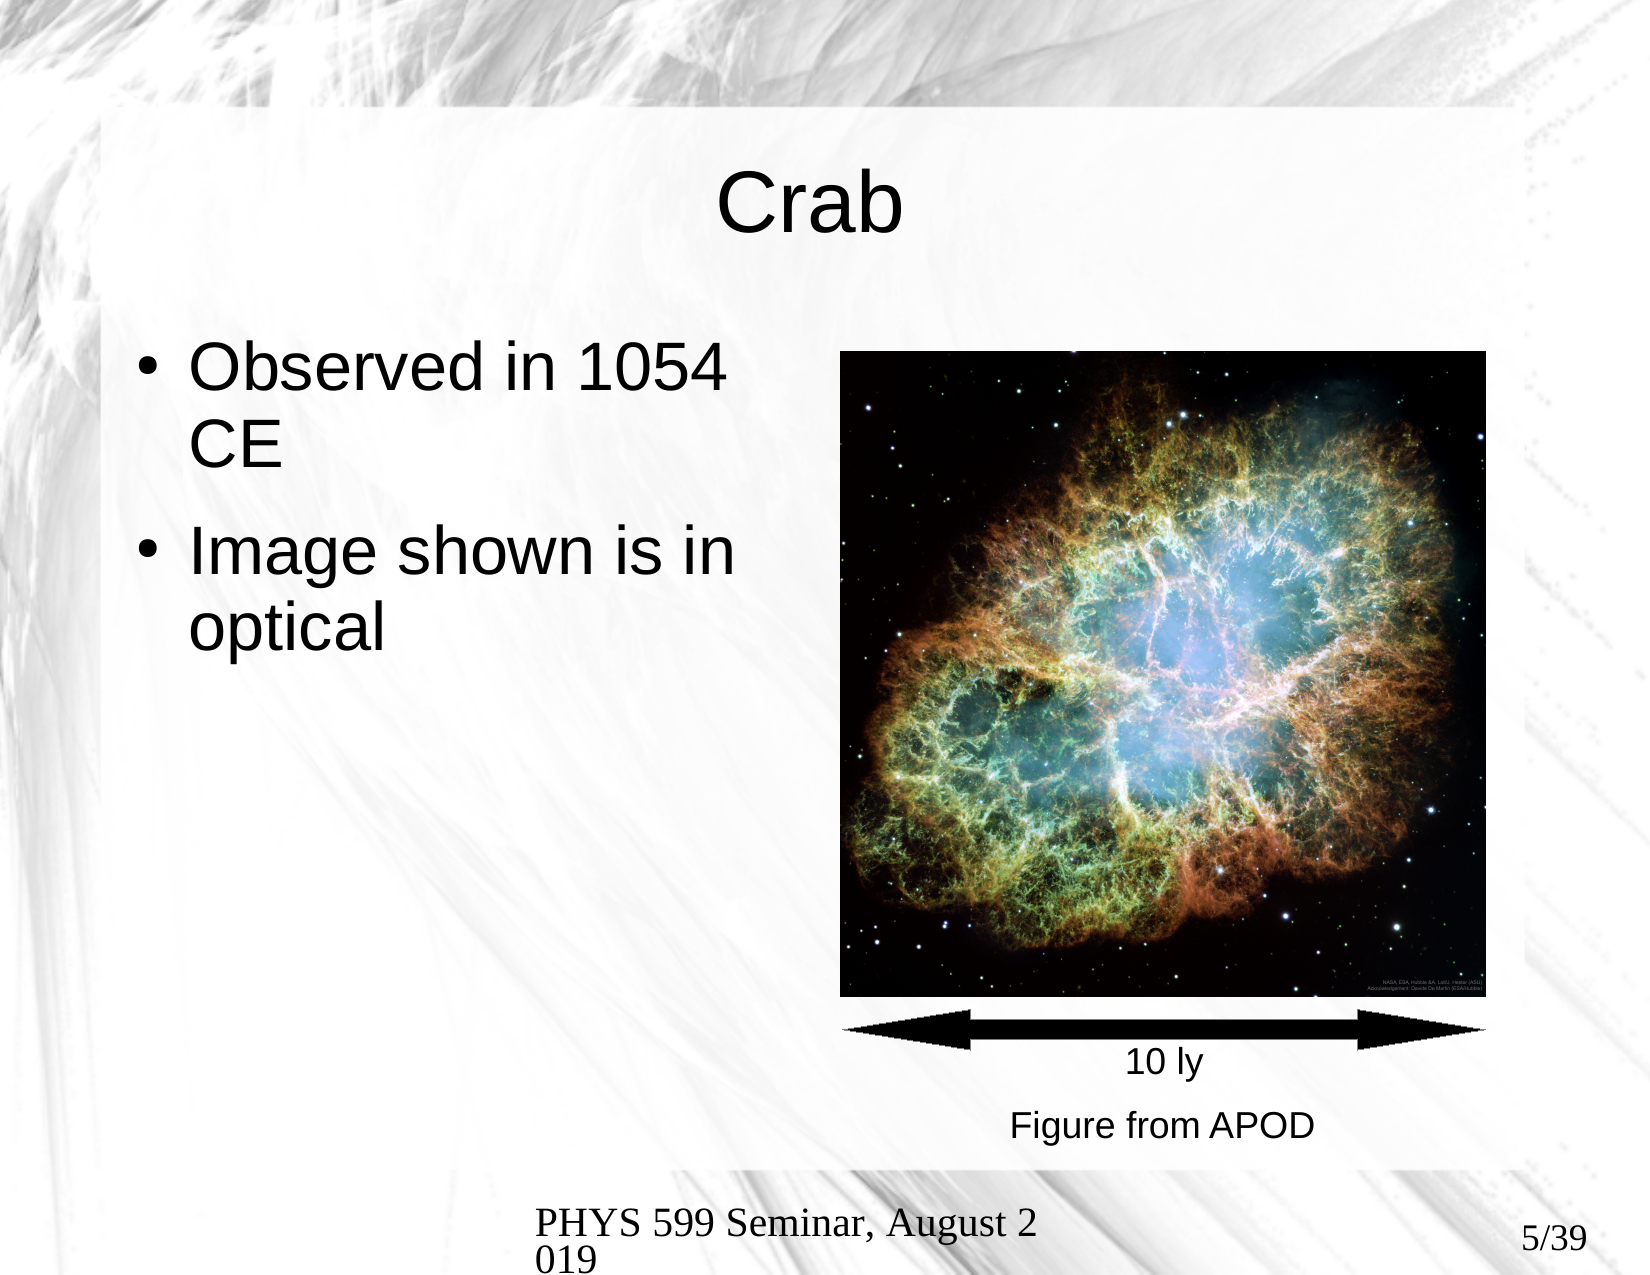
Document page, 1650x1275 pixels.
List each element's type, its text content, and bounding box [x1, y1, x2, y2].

picture [0, 0, 1650, 1275]
text_box [842, 1009, 1486, 1051]
text_box Figure from APOD [840, 1097, 1486, 1154]
text_box 10 ly [1110, 1033, 1231, 1098]
list Observed in 1054 CE Image shown is in optical [117, 328, 826, 1047]
title Crab [117, 103, 1503, 300]
